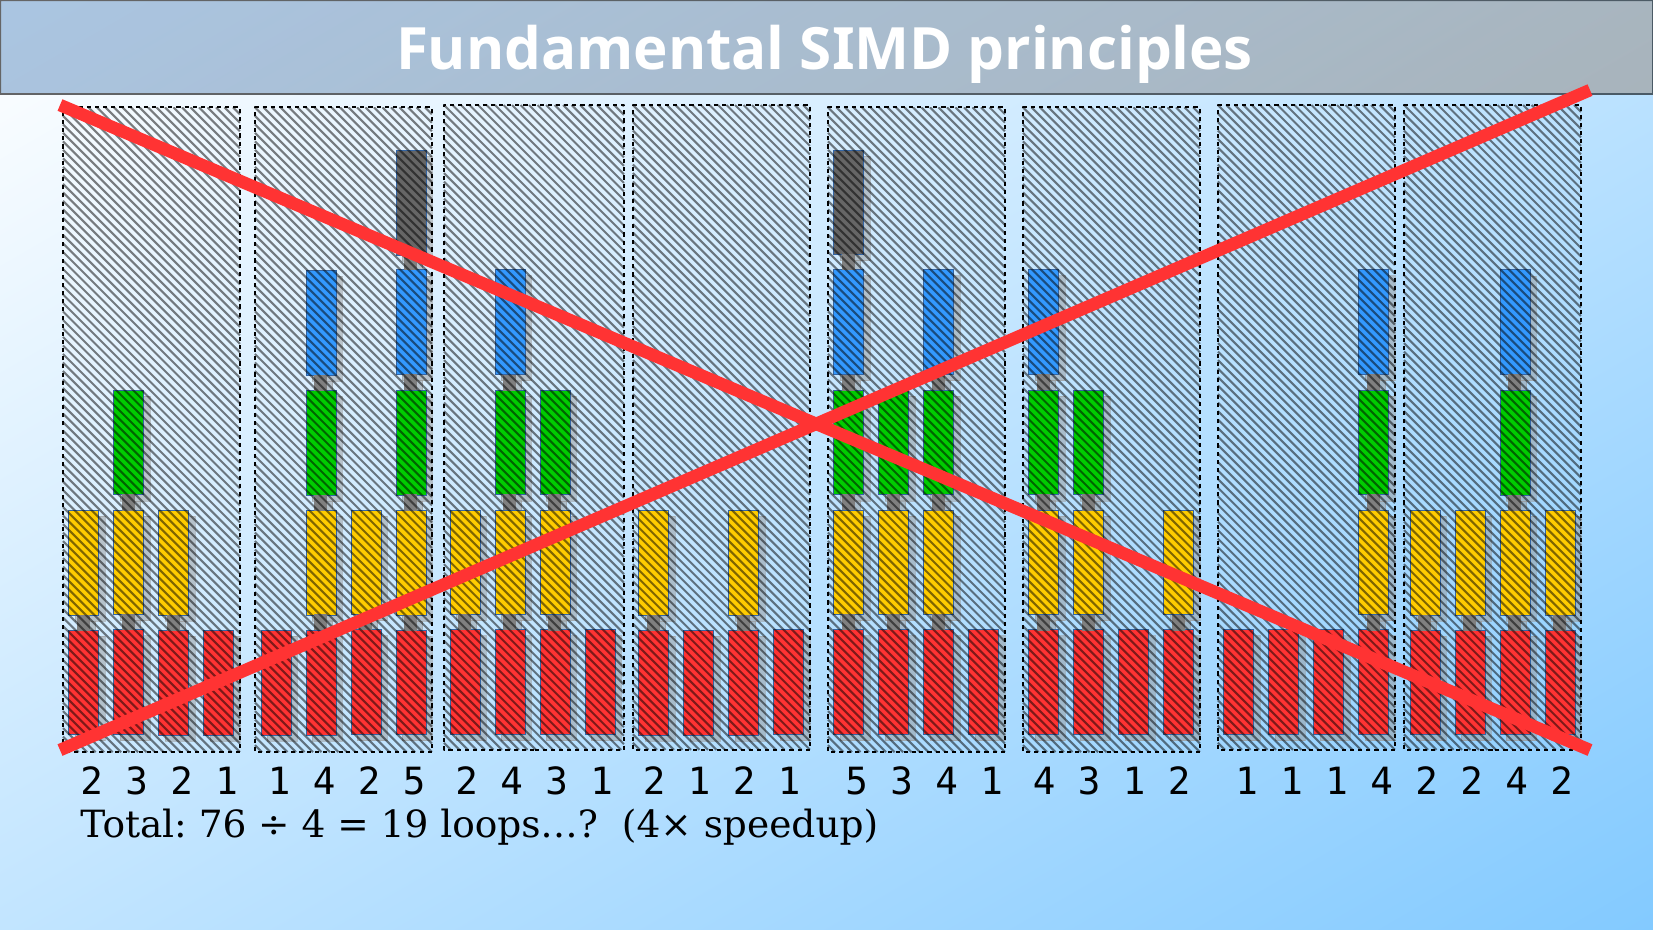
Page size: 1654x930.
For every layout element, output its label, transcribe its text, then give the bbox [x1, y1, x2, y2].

text_box [1022, 266, 1201, 578]
text_box [834, 350, 1005, 496]
text_box [632, 434, 811, 750]
text_box [443, 515, 624, 750]
text_box [632, 354, 798, 496]
text_box [84, 107, 240, 173]
text_box 2 3 2 1 1 4 2 5 2 4 3 1 2 1 2 1 5 3 4 1 4 3 1 2 1 1 1 4 2 2 4 2 Total: 76 ÷ 4 = 19 loops…? (4× speedup) [65, 752, 1588, 856]
text_box [827, 107, 1005, 411]
text_box Fundamental SIMD principles [0, 0, 1653, 85]
text_box [1403, 104, 1539, 163]
text_box [1217, 104, 1395, 243]
text_box [1403, 104, 1582, 739]
text_box [827, 436, 1006, 753]
text_box [443, 104, 624, 335]
text_box [254, 597, 433, 753]
text_box [443, 274, 624, 577]
text_box [1022, 518, 1201, 753]
text_box [72, 680, 241, 753]
text_box [1403, 679, 1571, 750]
text_box [1217, 601, 1396, 750]
text_box [1217, 182, 1396, 661]
text_box [254, 107, 433, 255]
text_box [632, 104, 810, 414]
text_box [62, 114, 241, 741]
text_box [1022, 107, 1200, 327]
text_box [254, 195, 433, 659]
